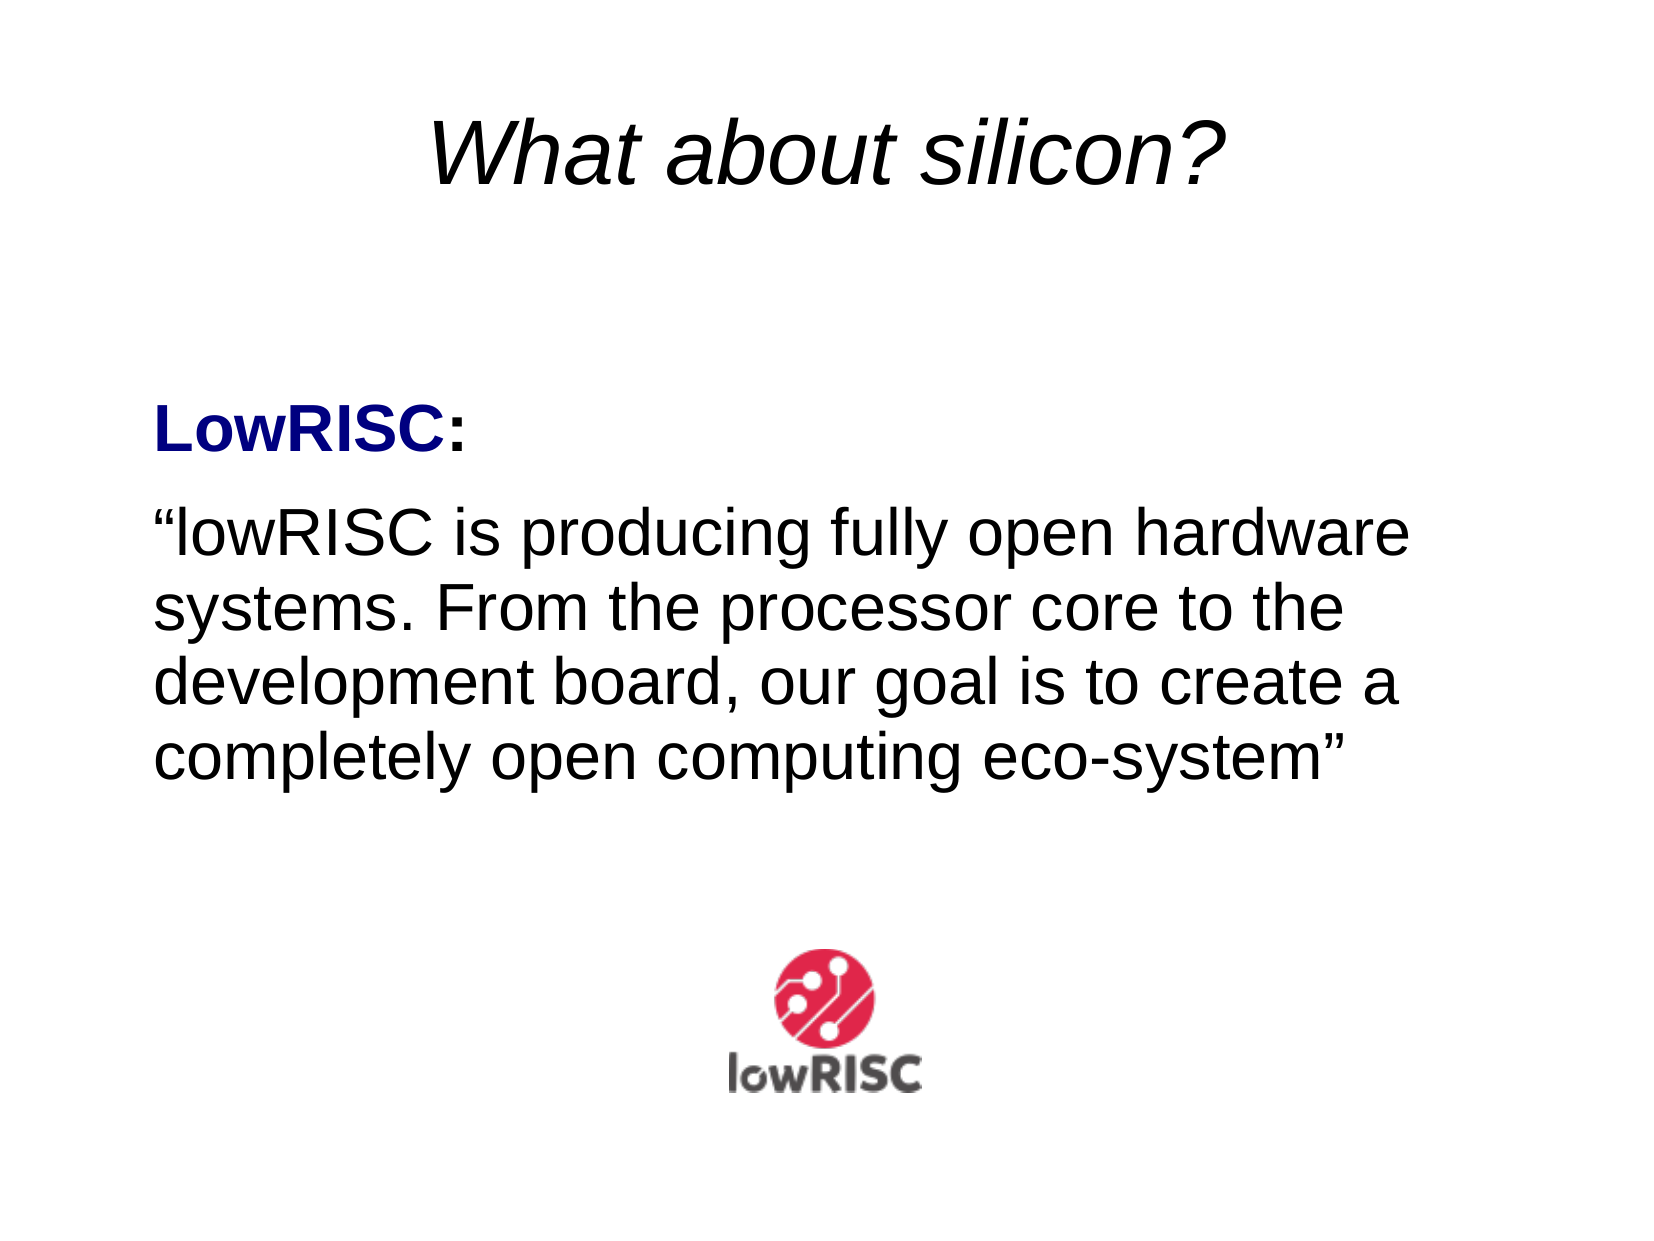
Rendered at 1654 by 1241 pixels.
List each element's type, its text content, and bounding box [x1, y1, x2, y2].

title What about silicon? [82, 49, 1571, 257]
picture [729, 949, 922, 1093]
list LowRISC: “lowRISC is producing fully open hardware systems. From the processor core to the development board, our goal is to create a completely open computing eco-system” [82, 390, 1571, 1110]
